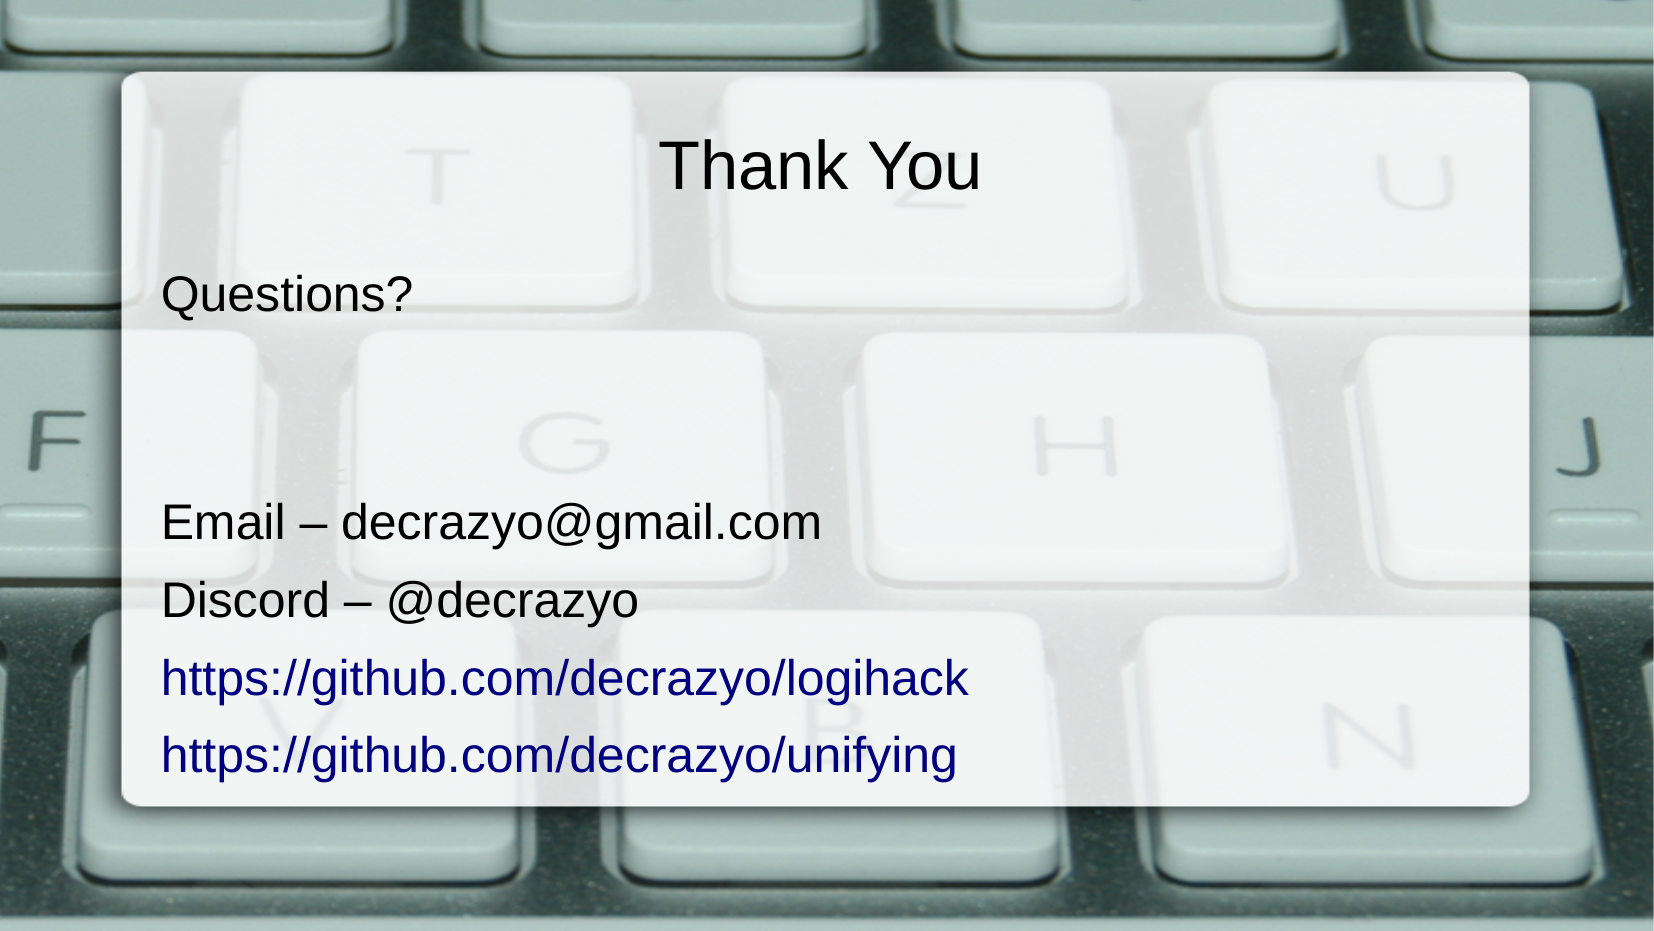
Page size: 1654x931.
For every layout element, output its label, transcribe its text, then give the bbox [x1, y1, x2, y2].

title Thank You [135, 88, 1506, 244]
list Questions? [147, 265, 1506, 494]
list Email – decrazyo@gmail.com Discord – @decrazyo https://github.com/decrazyo/logihack https://github.com/decrazyo/unifying [147, 494, 1506, 862]
picture [0, 0, 1654, 931]
